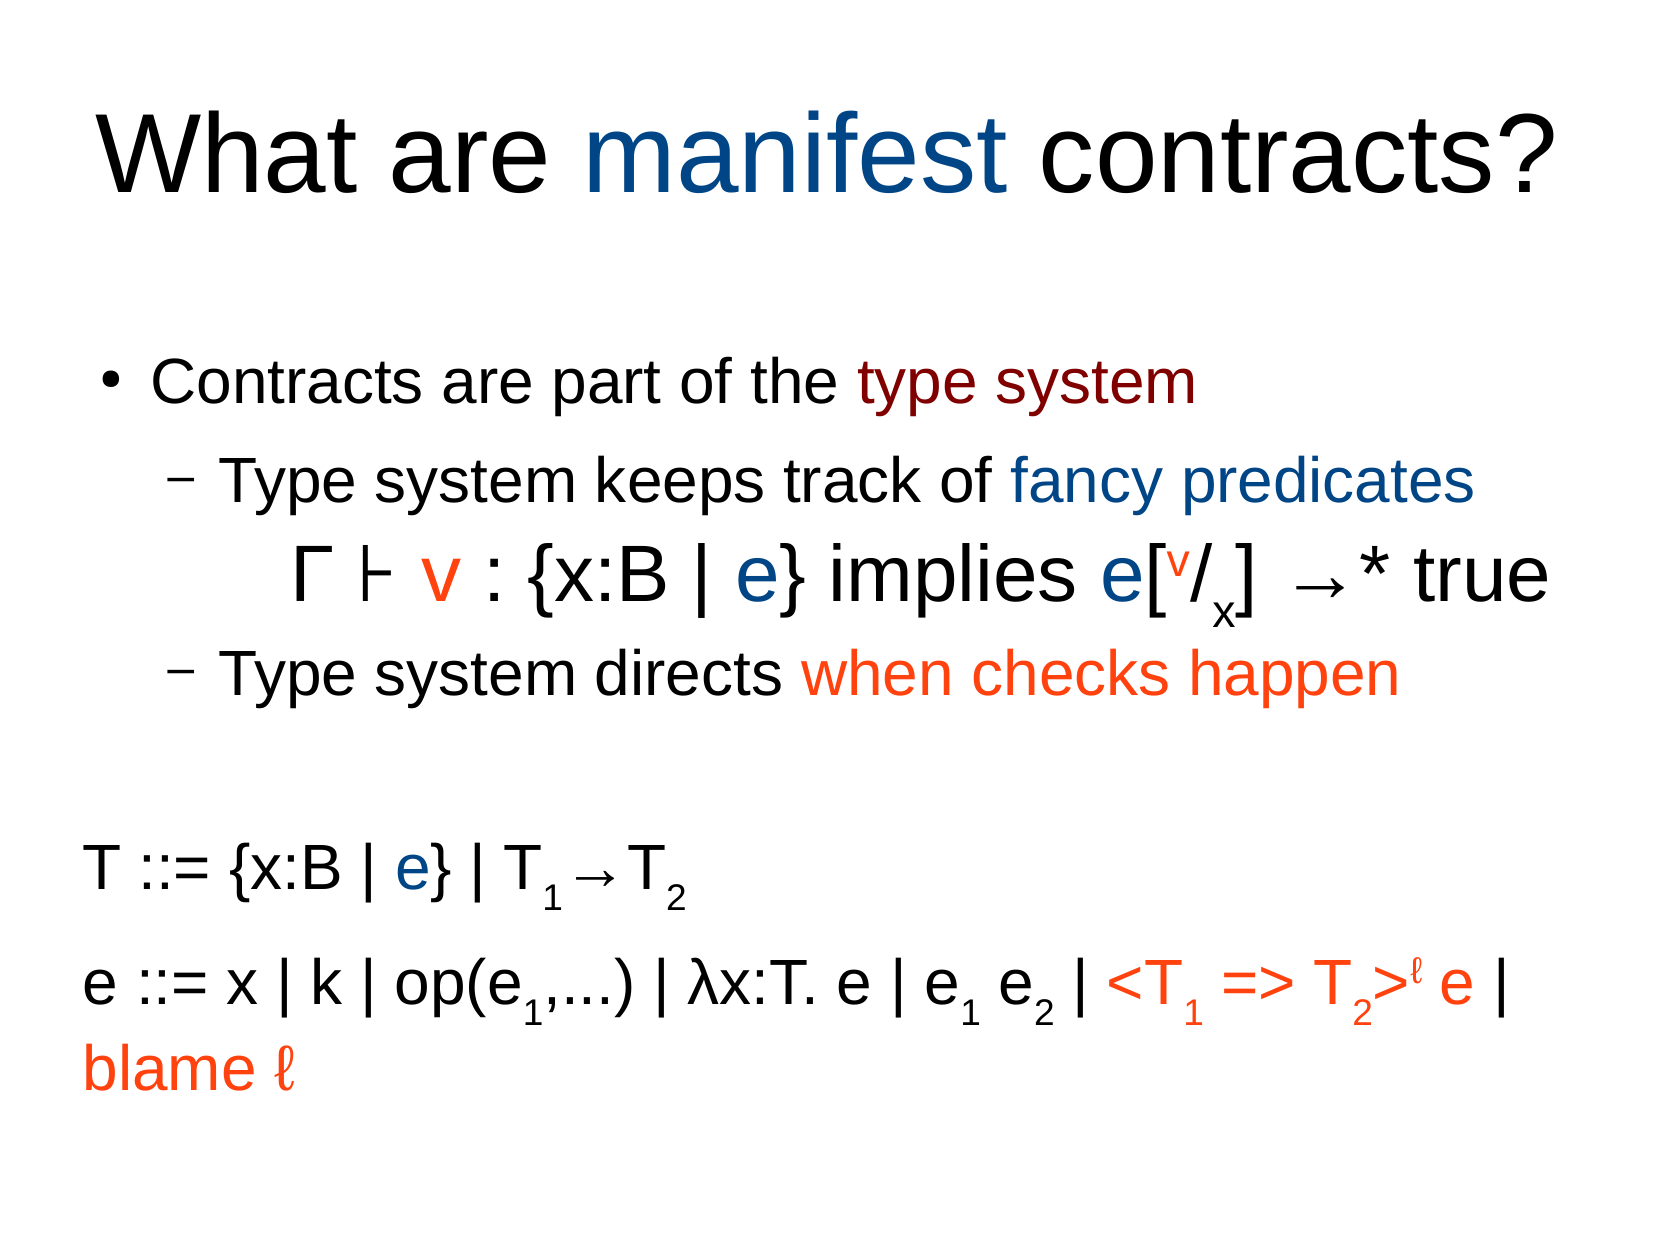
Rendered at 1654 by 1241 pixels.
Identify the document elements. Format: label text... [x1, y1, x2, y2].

list Contracts are part of the type system Type system keeps track of fancy predicates Γ ⊦ v : {x:B | e} implies e[v/x] →* true Type system directs when checks happen T ::= {x:B | e} | T1→T2 e ::= x | k | op(e1,...) | λx:T. e | e1 e2 | <T1 => T2>ℓ e | blame ℓ [82, 345, 1571, 1171]
title What are manifest contracts? [82, 13, 1571, 293]
